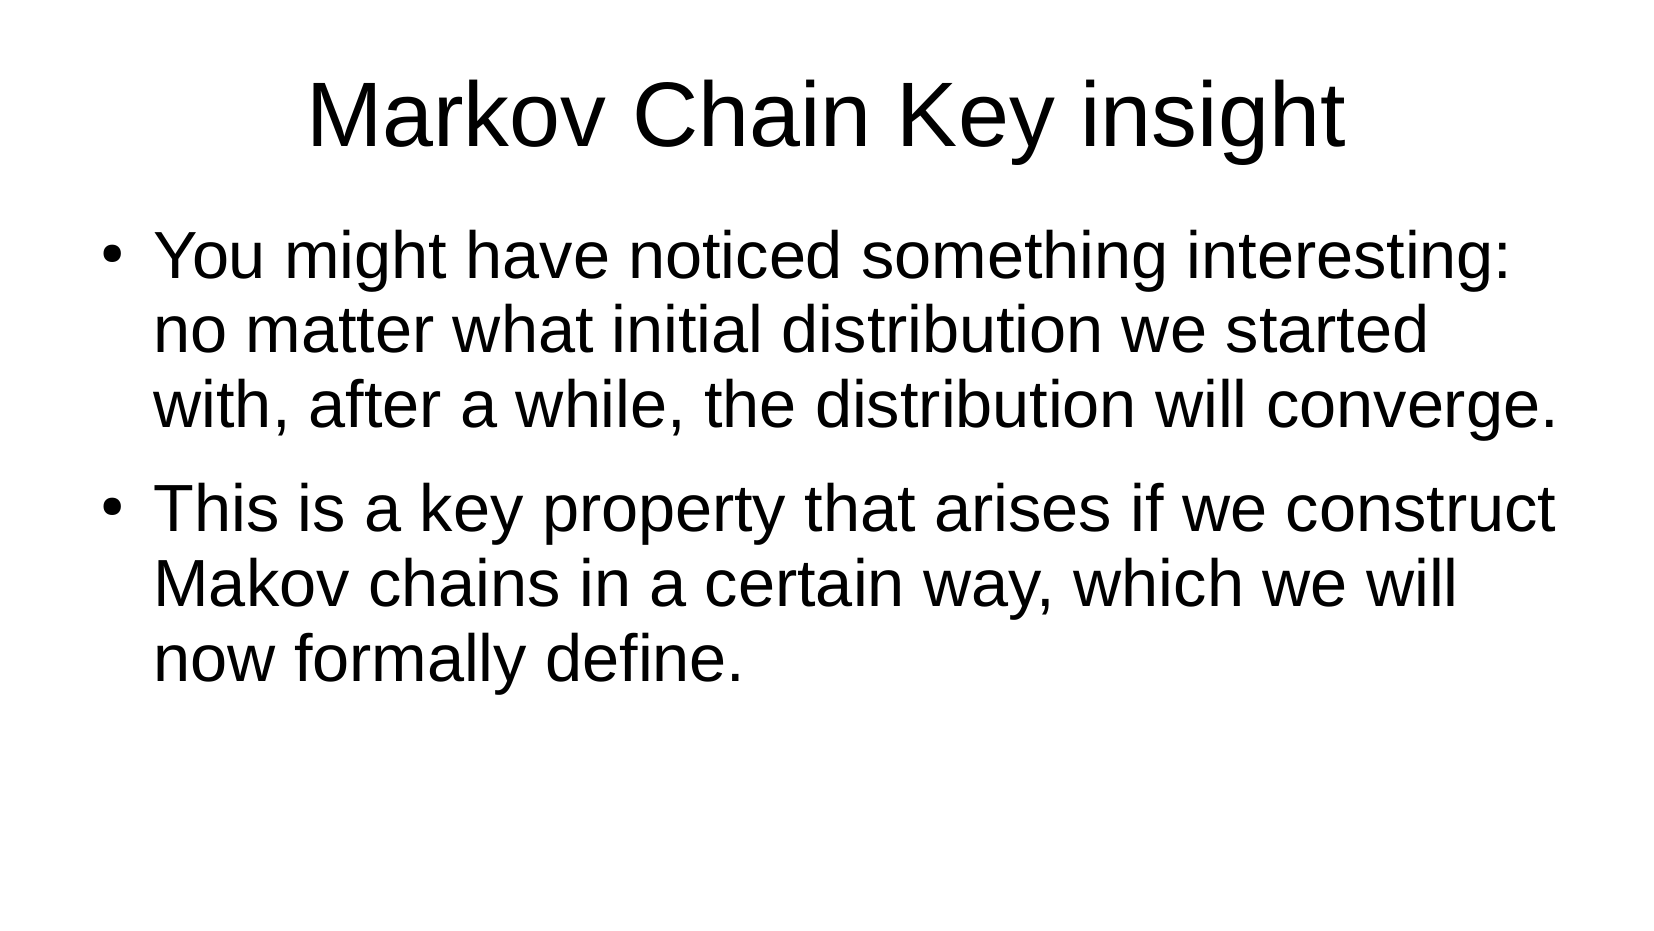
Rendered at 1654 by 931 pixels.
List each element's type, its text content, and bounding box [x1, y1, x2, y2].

list You might have noticed something interesting: no matter what initial distribution we started with, after a while, the distribution will converge. This is a key property that arises if we construct Makov chains in a certain way, which we will now formally define. [82, 217, 1571, 758]
title Markov Chain Key insight [82, 37, 1571, 193]
